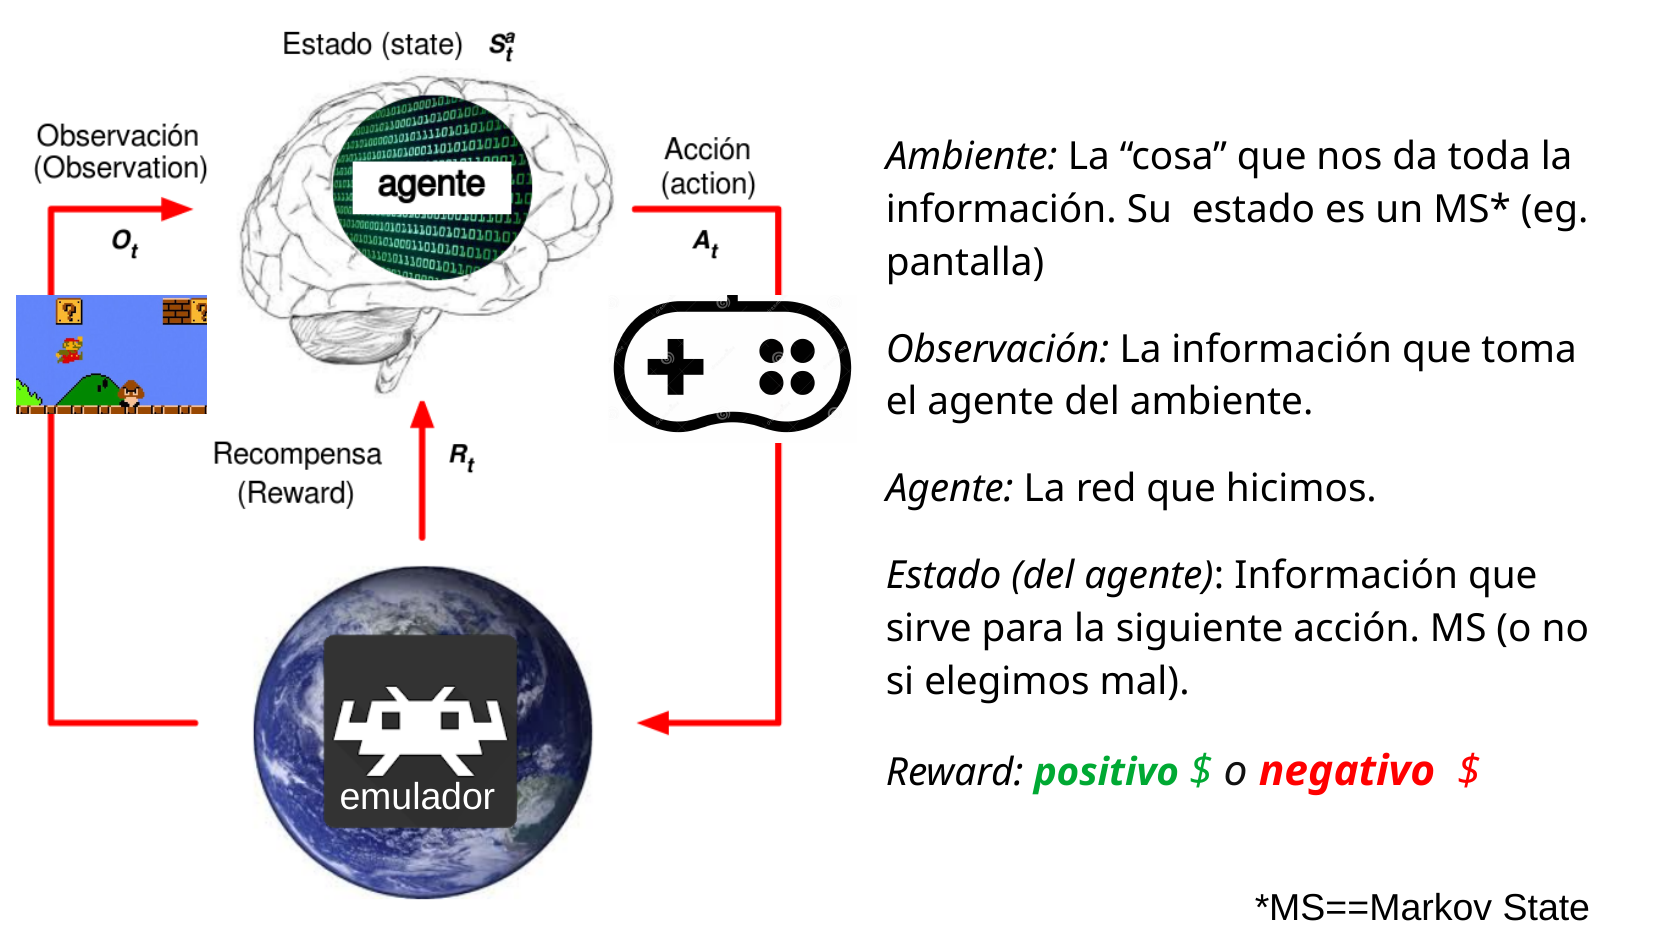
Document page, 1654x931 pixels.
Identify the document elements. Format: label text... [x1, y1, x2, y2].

list Ambiente: La “cosa” que nos da toda la información. Su estado es un MS* (eg. pantalla) Observación: La información que toma el agente del ambiente. Agente: La red que hicimos. Estado (del agente): Información que sirve para la siguiente acción. MS (o no si elegimos mal). Reward: positivo $ o negativo $ [885, 118, 1595, 827]
text_box emulador [324, 767, 532, 827]
text_box *MS==Markov State [1240, 879, 1606, 931]
picture [0, 0, 857, 931]
